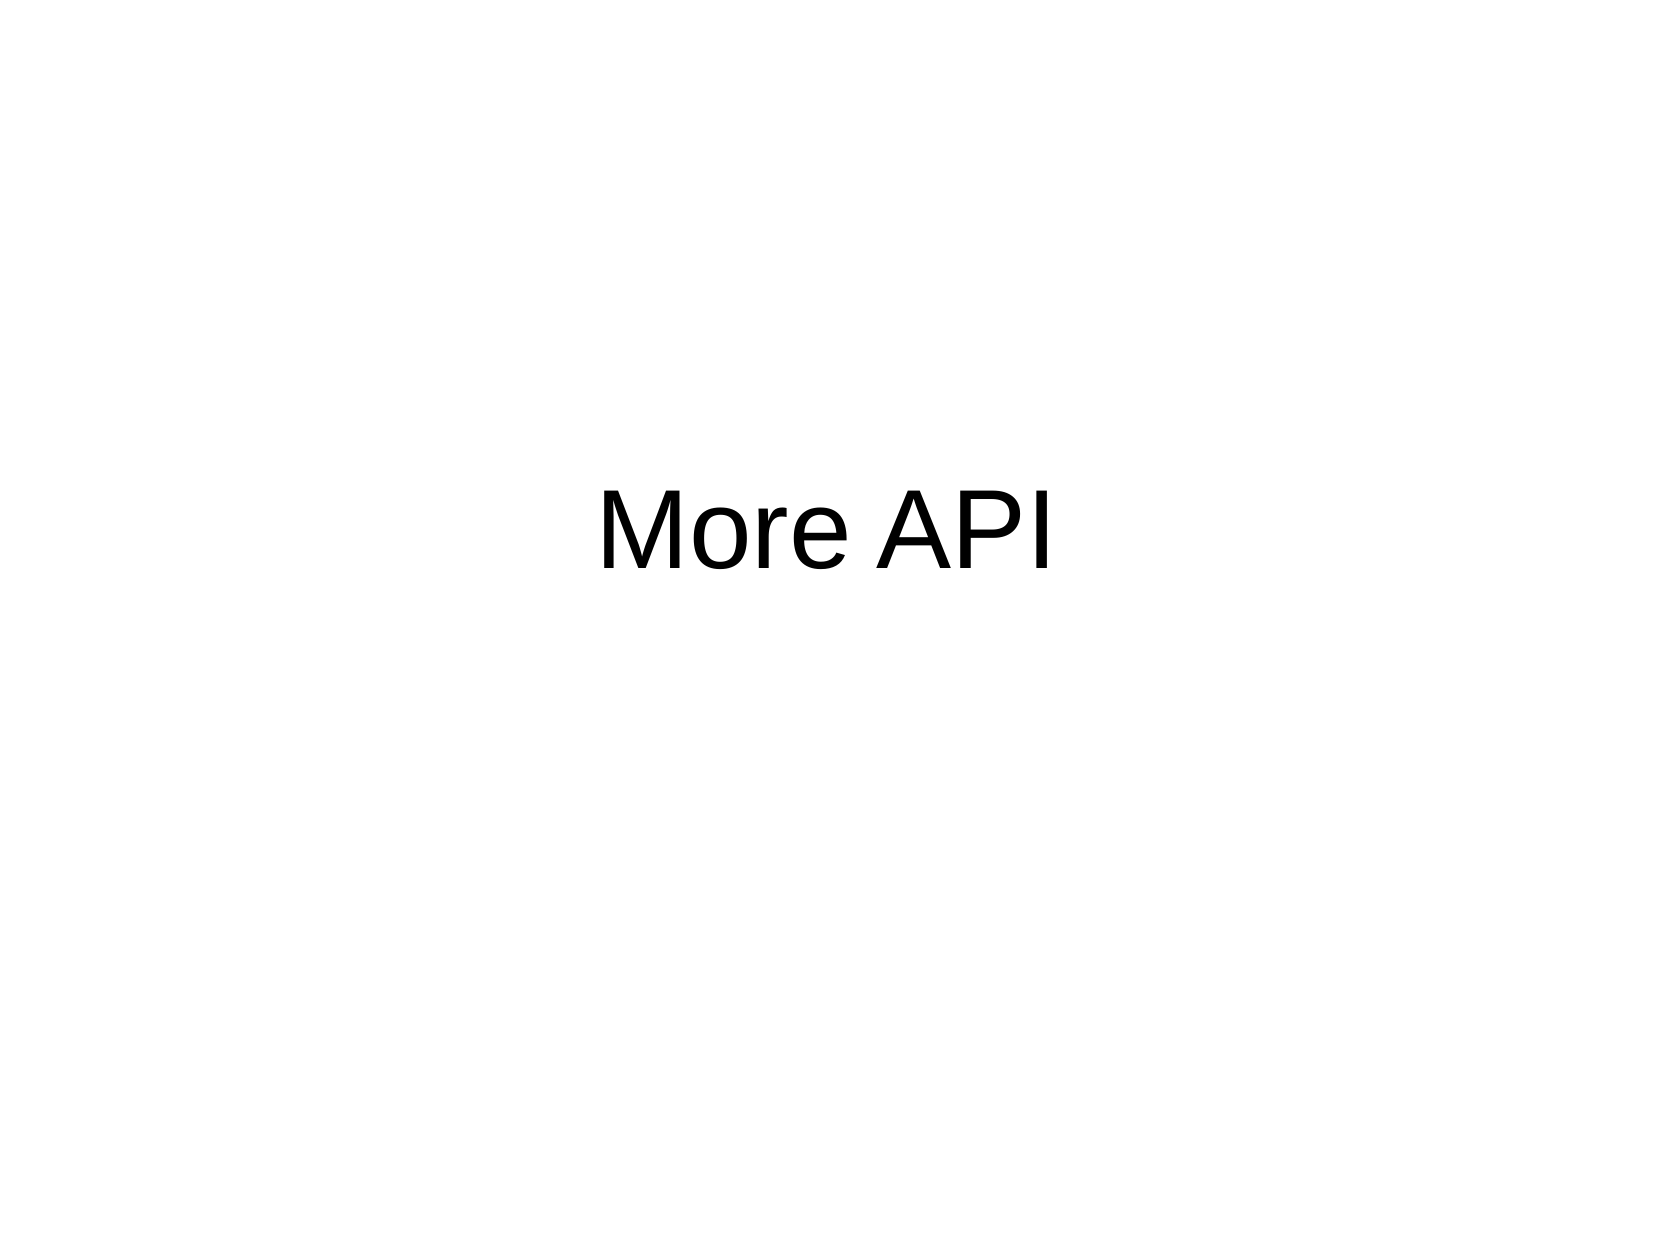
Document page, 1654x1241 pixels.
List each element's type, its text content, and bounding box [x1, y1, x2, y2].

subtitle More API [82, 49, 1571, 1010]
